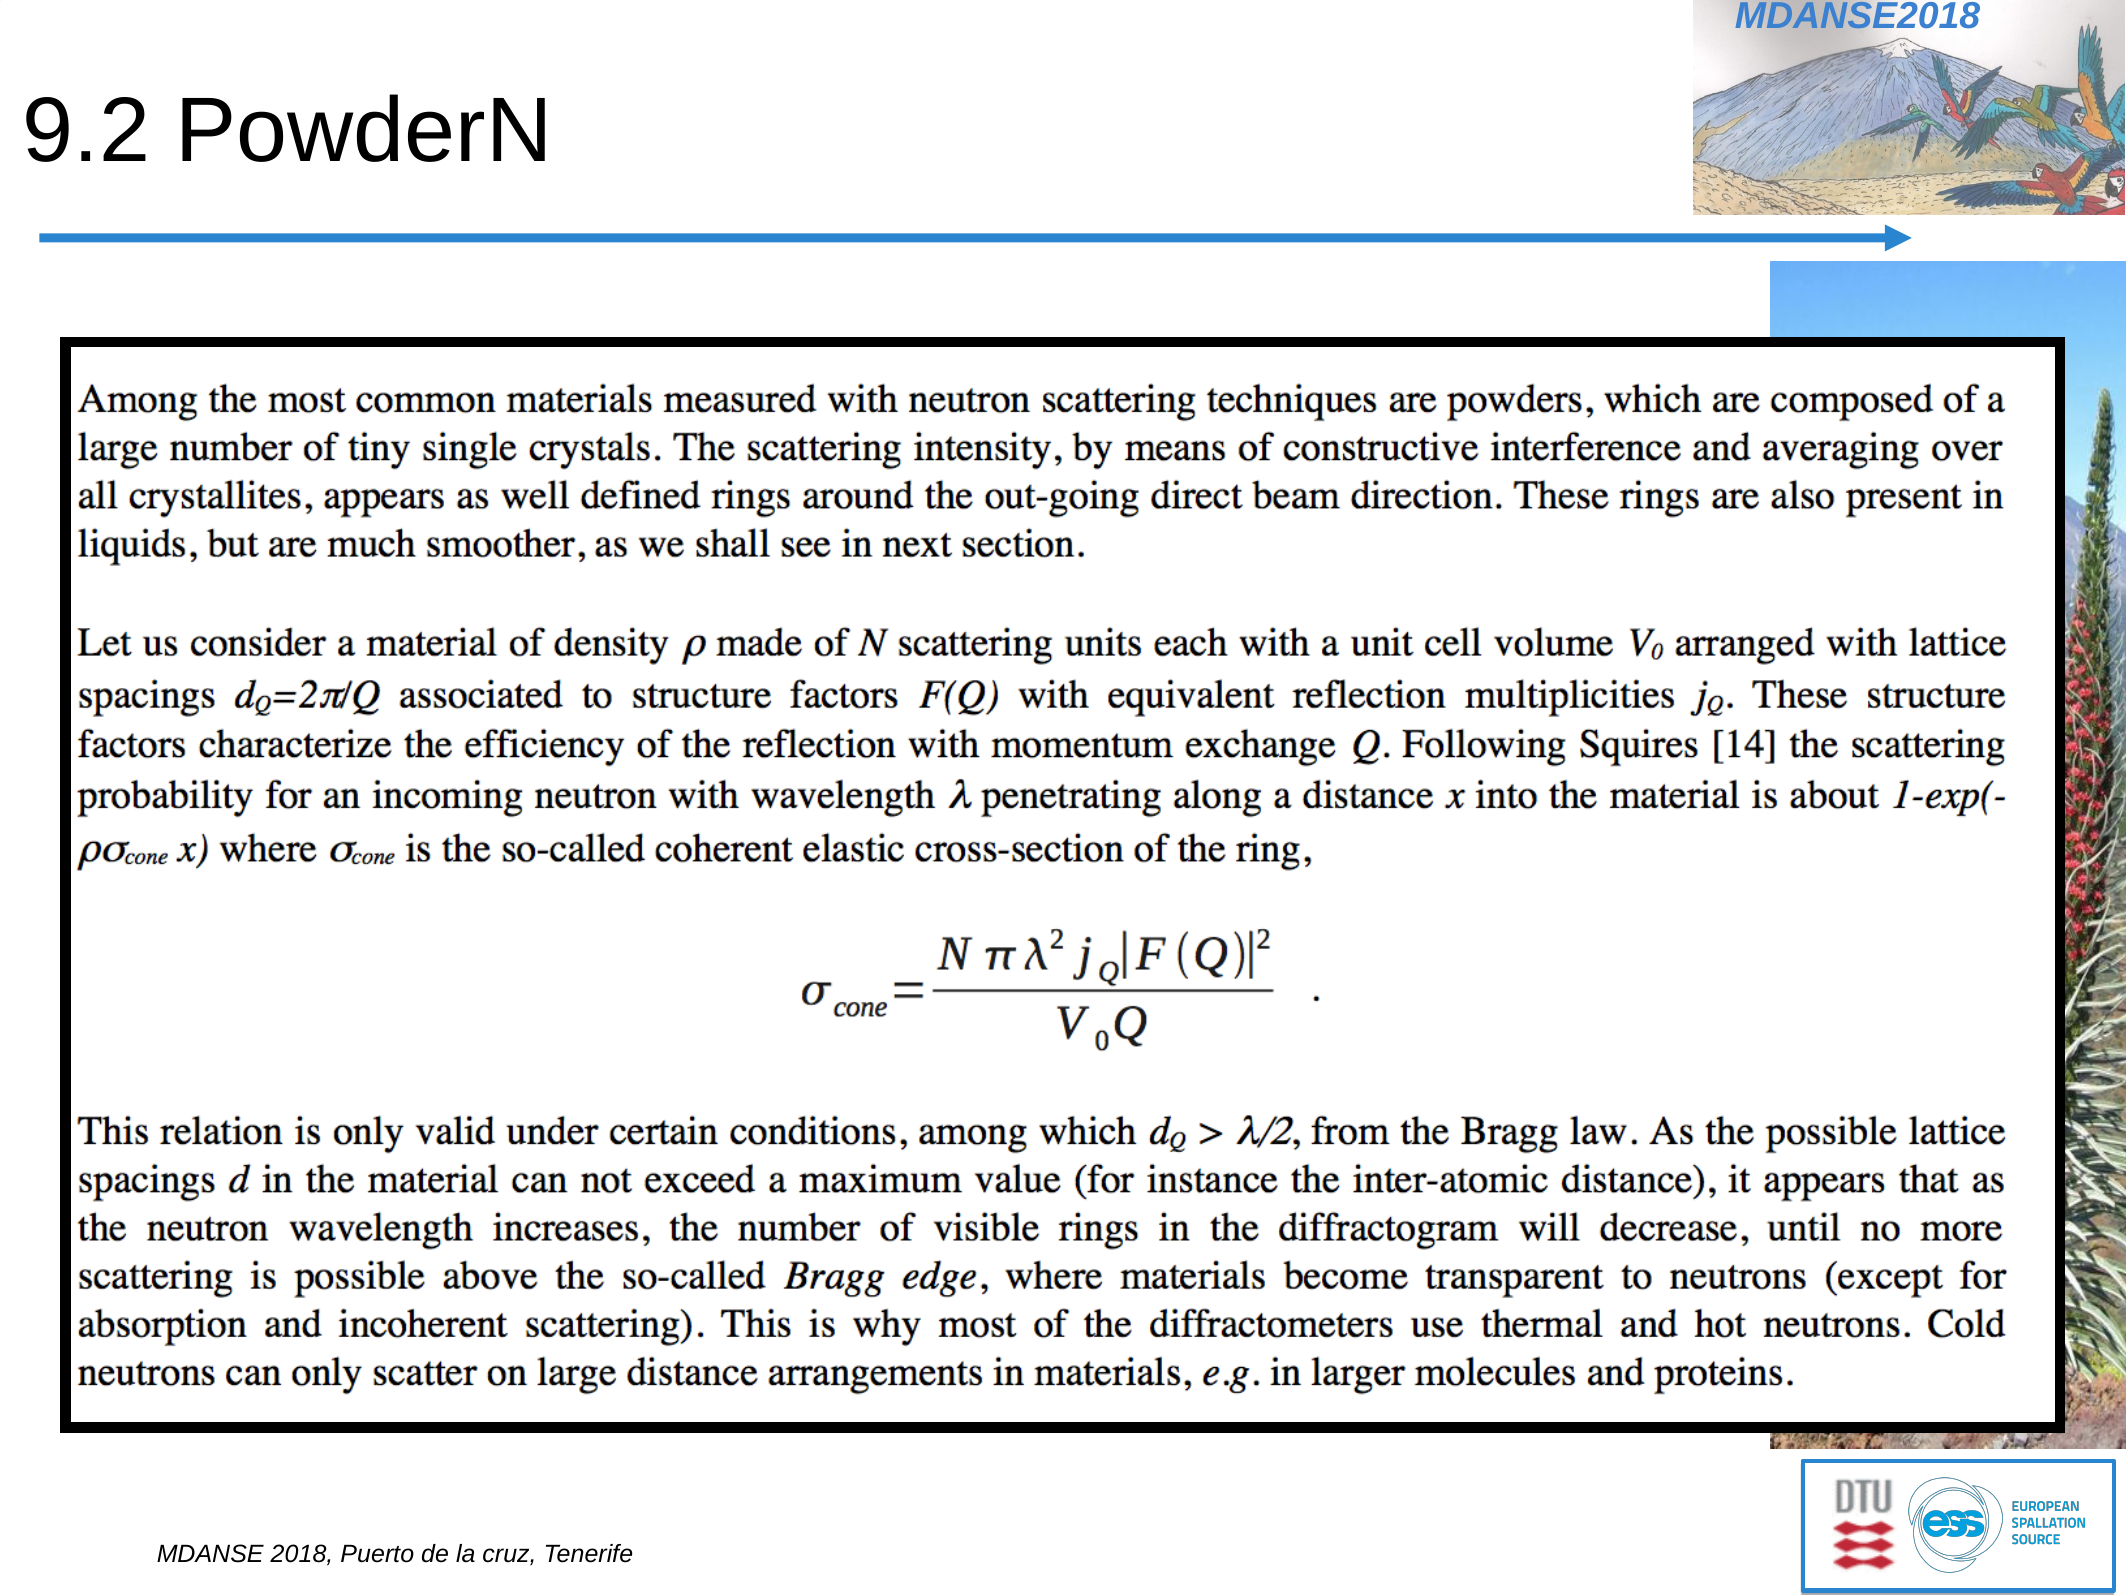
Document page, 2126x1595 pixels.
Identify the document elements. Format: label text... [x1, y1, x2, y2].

picture [1908, 1477, 2085, 1573]
picture [1770, 261, 2126, 1449]
picture [1832, 1477, 1897, 1573]
picture [1693, 0, 2125, 215]
text_box 9.2 PowderN [22, 40, 1406, 209]
picture [70, 347, 2056, 1423]
